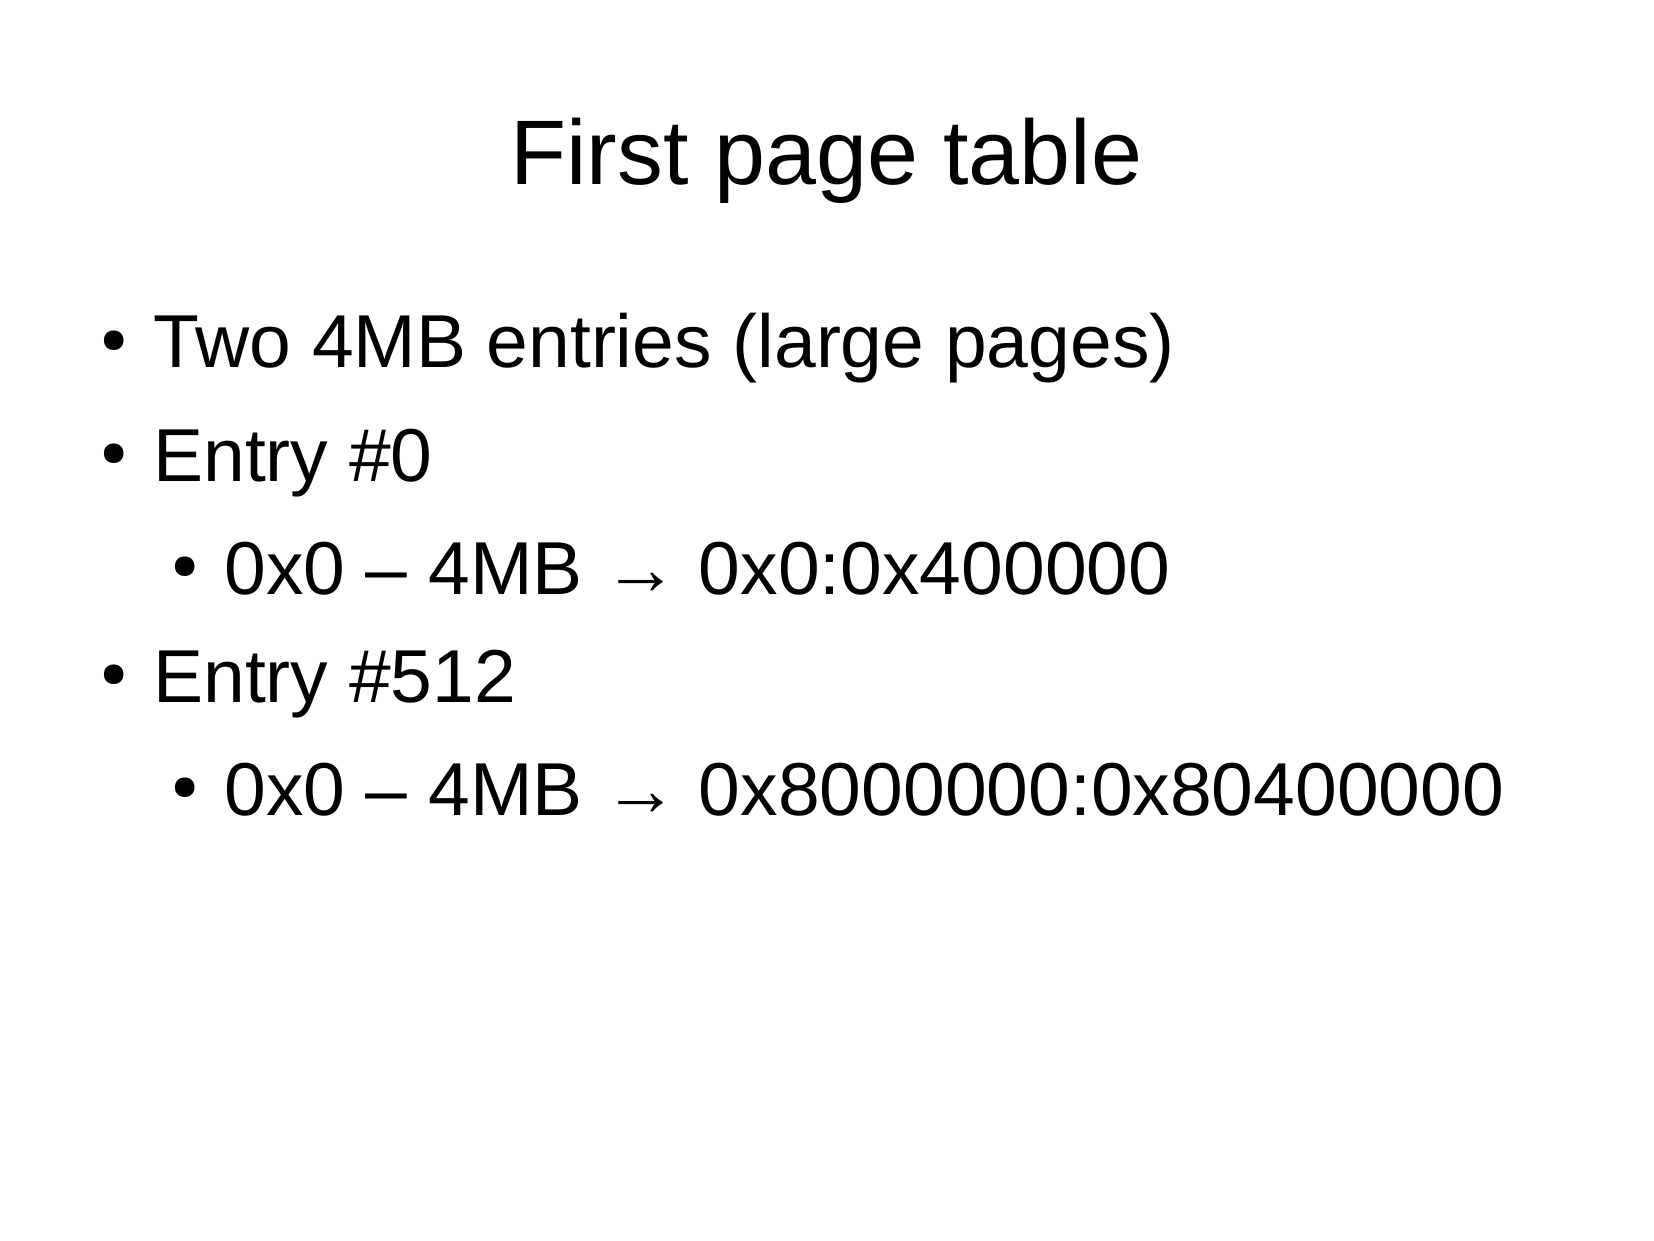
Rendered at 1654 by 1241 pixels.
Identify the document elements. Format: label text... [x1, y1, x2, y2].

title First page table [82, 49, 1571, 257]
list Two 4MB entries (large pages) Entry #0 0x0 – 4MB → 0x0:0x400000 Entry #512 0x0 – 4MB → 0x8000000:0x80400000 [82, 300, 1571, 1163]
